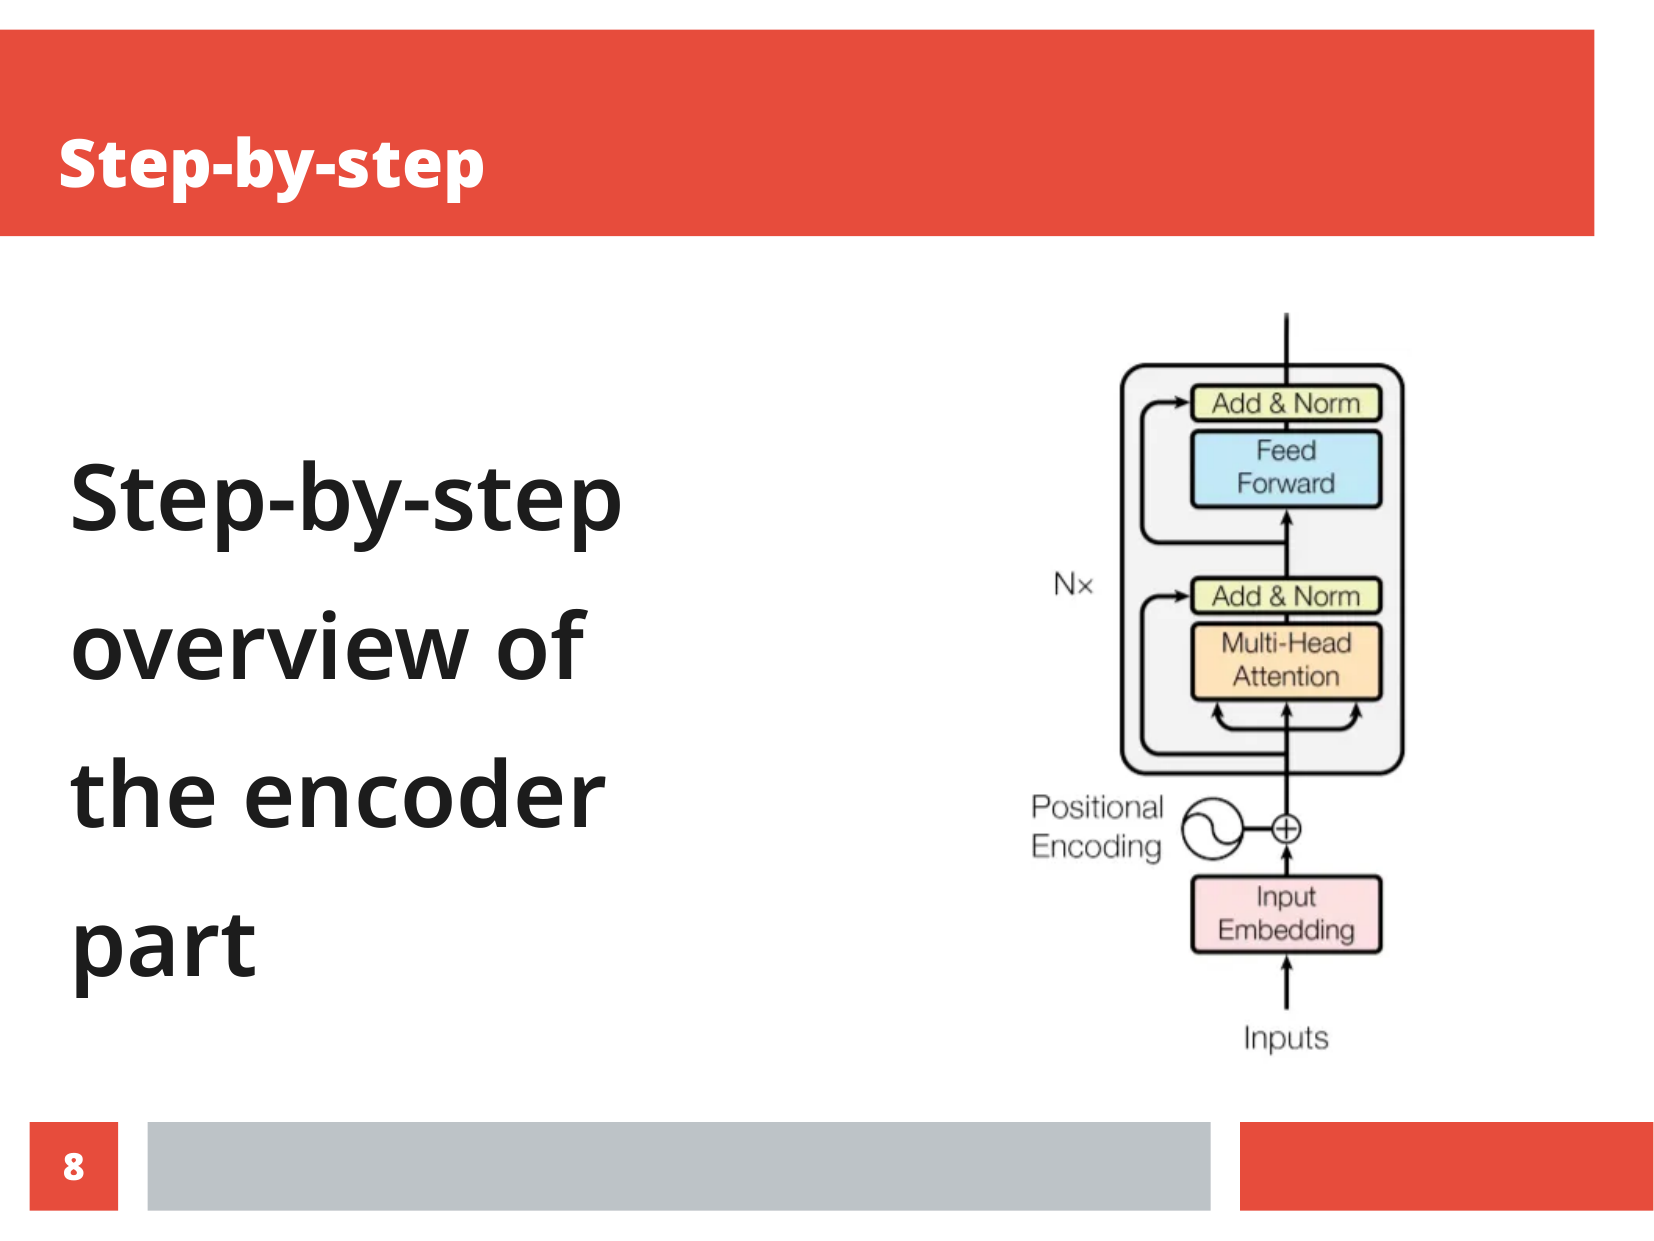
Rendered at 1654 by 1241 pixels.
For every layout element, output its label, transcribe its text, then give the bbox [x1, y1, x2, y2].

picture [1020, 299, 1447, 1078]
title Step-by-step [59, 59, 1595, 207]
list Step-by-step overview of the encoder part [69, 432, 1576, 1201]
